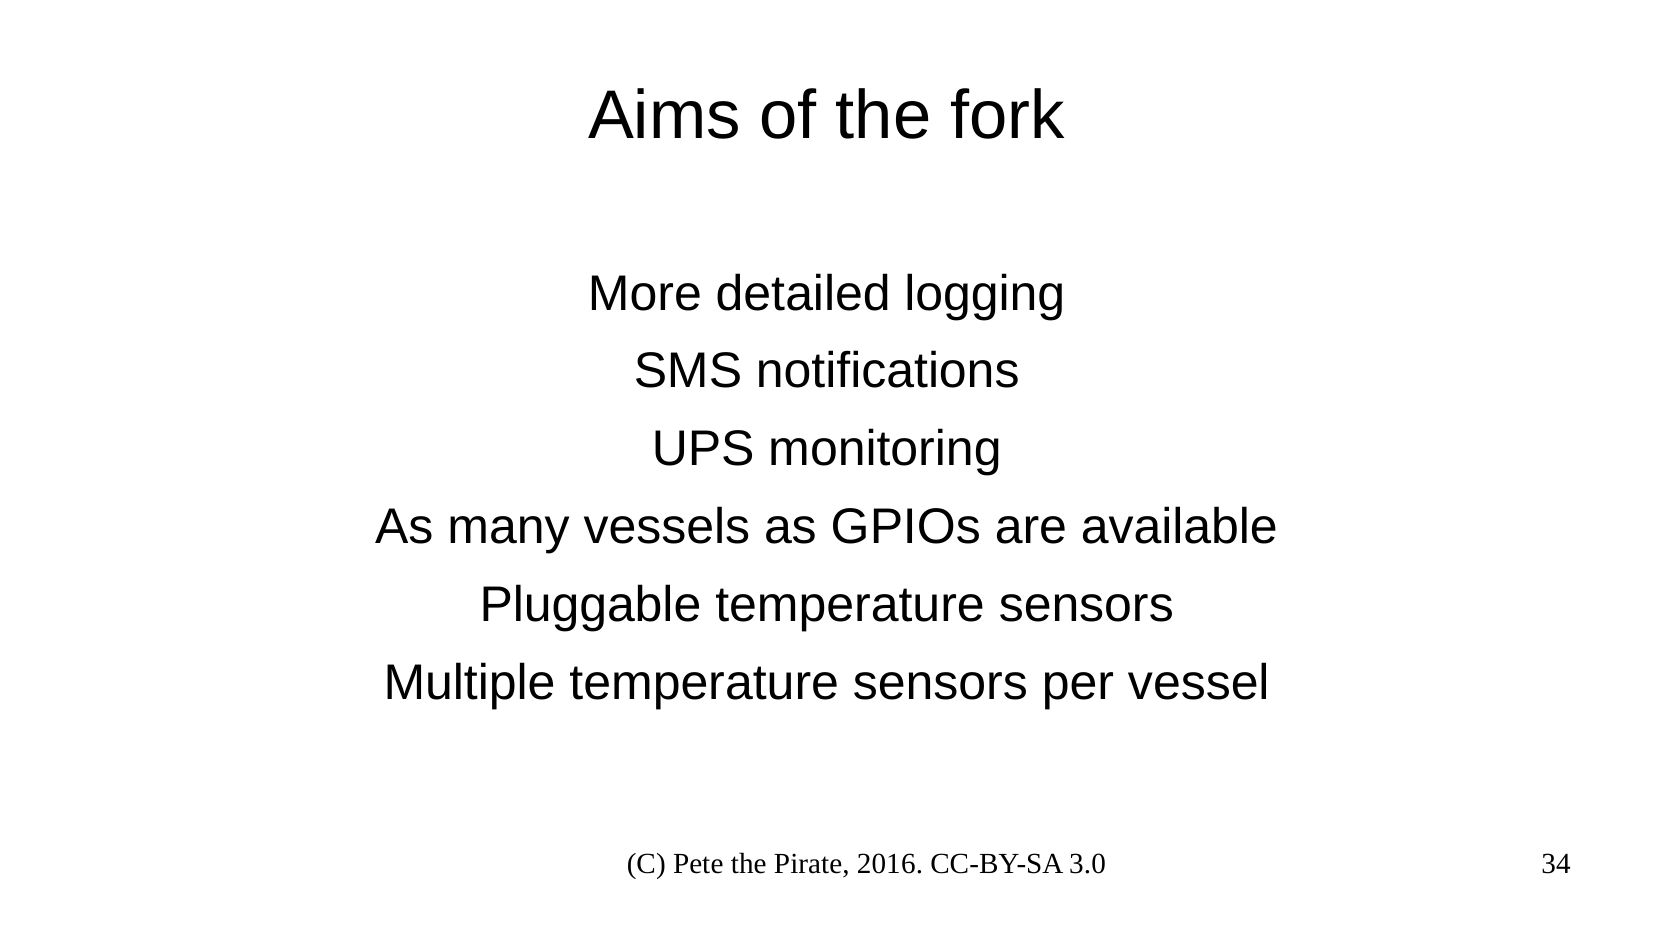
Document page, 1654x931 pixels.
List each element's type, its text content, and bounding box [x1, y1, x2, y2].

title Aims of the fork [82, 37, 1571, 193]
list More detailed logging SMS notifications UPS monitoring As many vessels as GPIOs are available Pluggable temperature sensors Multiple temperature sensors per vessel [82, 217, 1571, 757]
